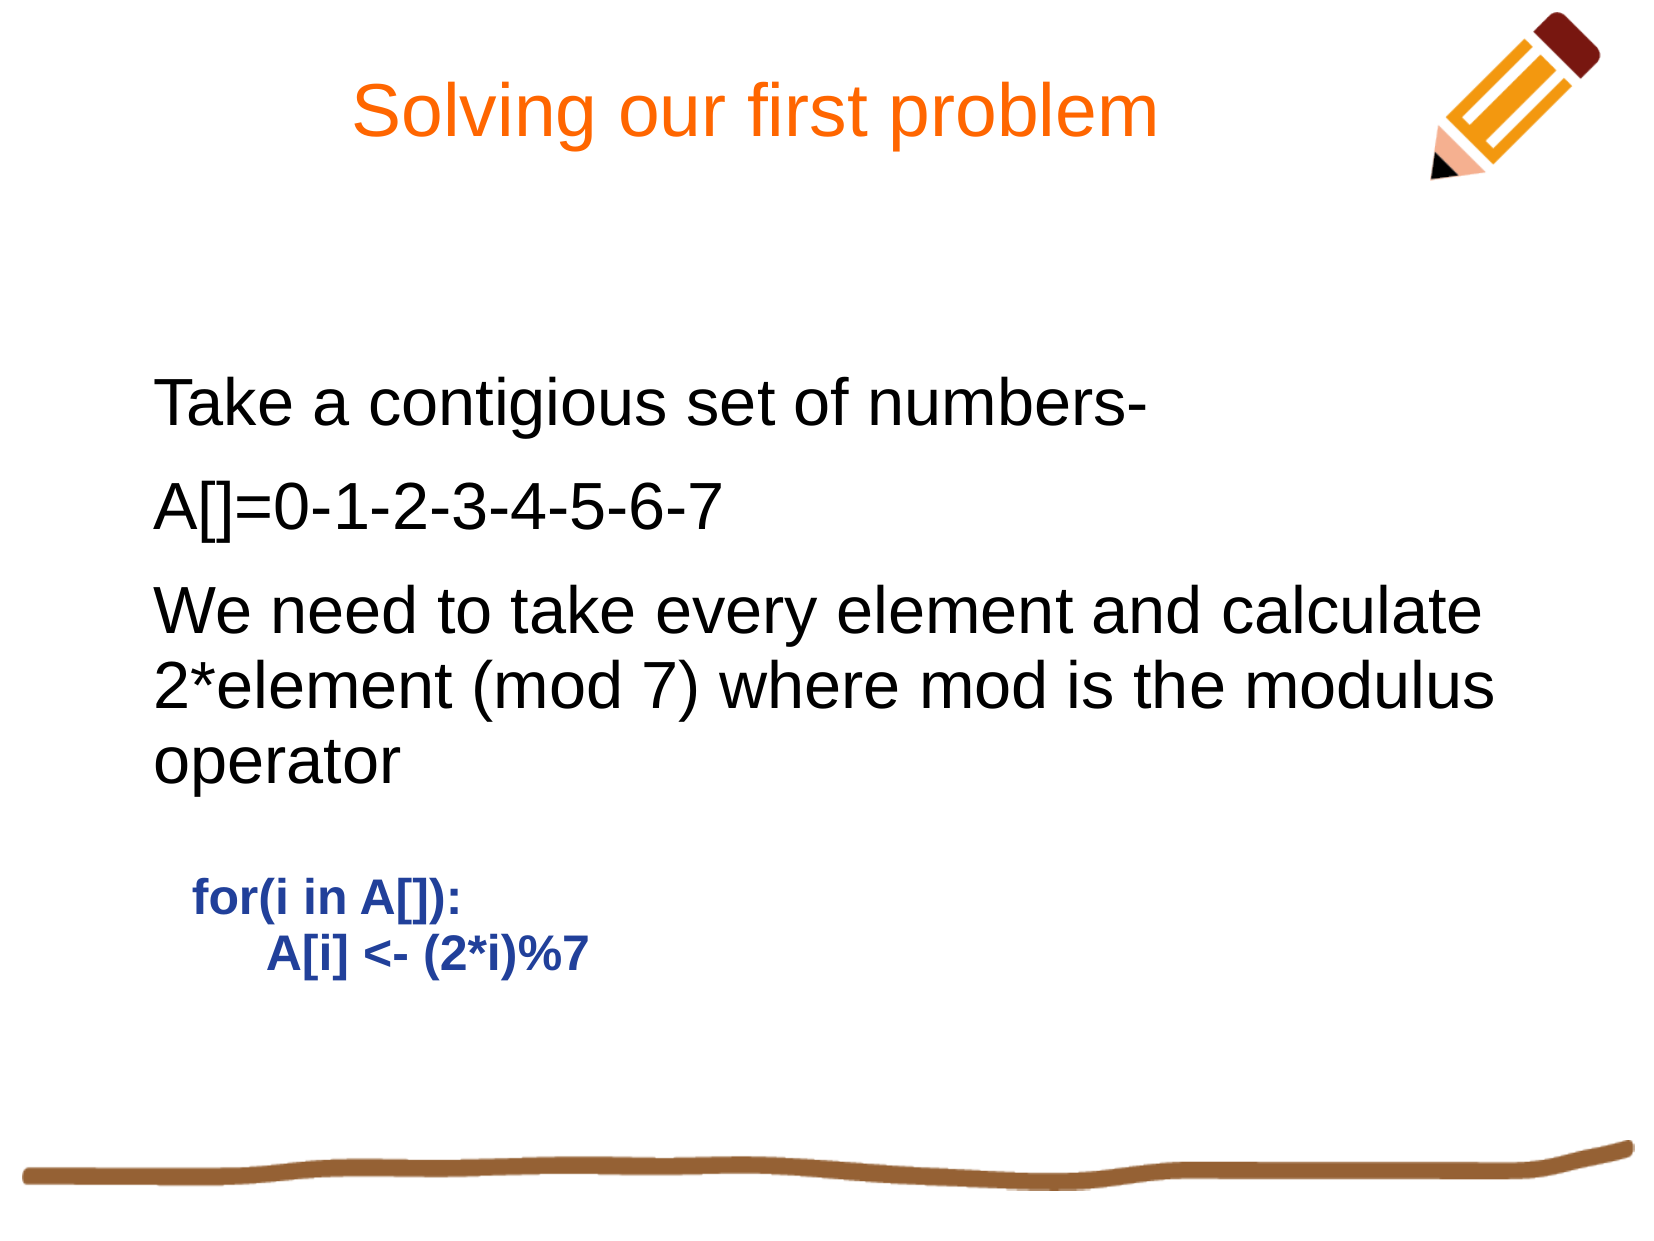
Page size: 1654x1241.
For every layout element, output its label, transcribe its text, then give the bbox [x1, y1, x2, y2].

text_box for(i in A[]): A[i] <- (2*i)%7 [177, 862, 1441, 989]
list Take a contigious set of numbers- A[]=0-1-2-3-4-5-6-7 We need to take every element and calculate 2*element (mod 7) where mod is the modulus operator [82, 290, 1571, 1122]
picture [22, 1140, 1635, 1191]
title Solving our first problem [82, 49, 1430, 172]
picture [1430, 12, 1601, 181]
